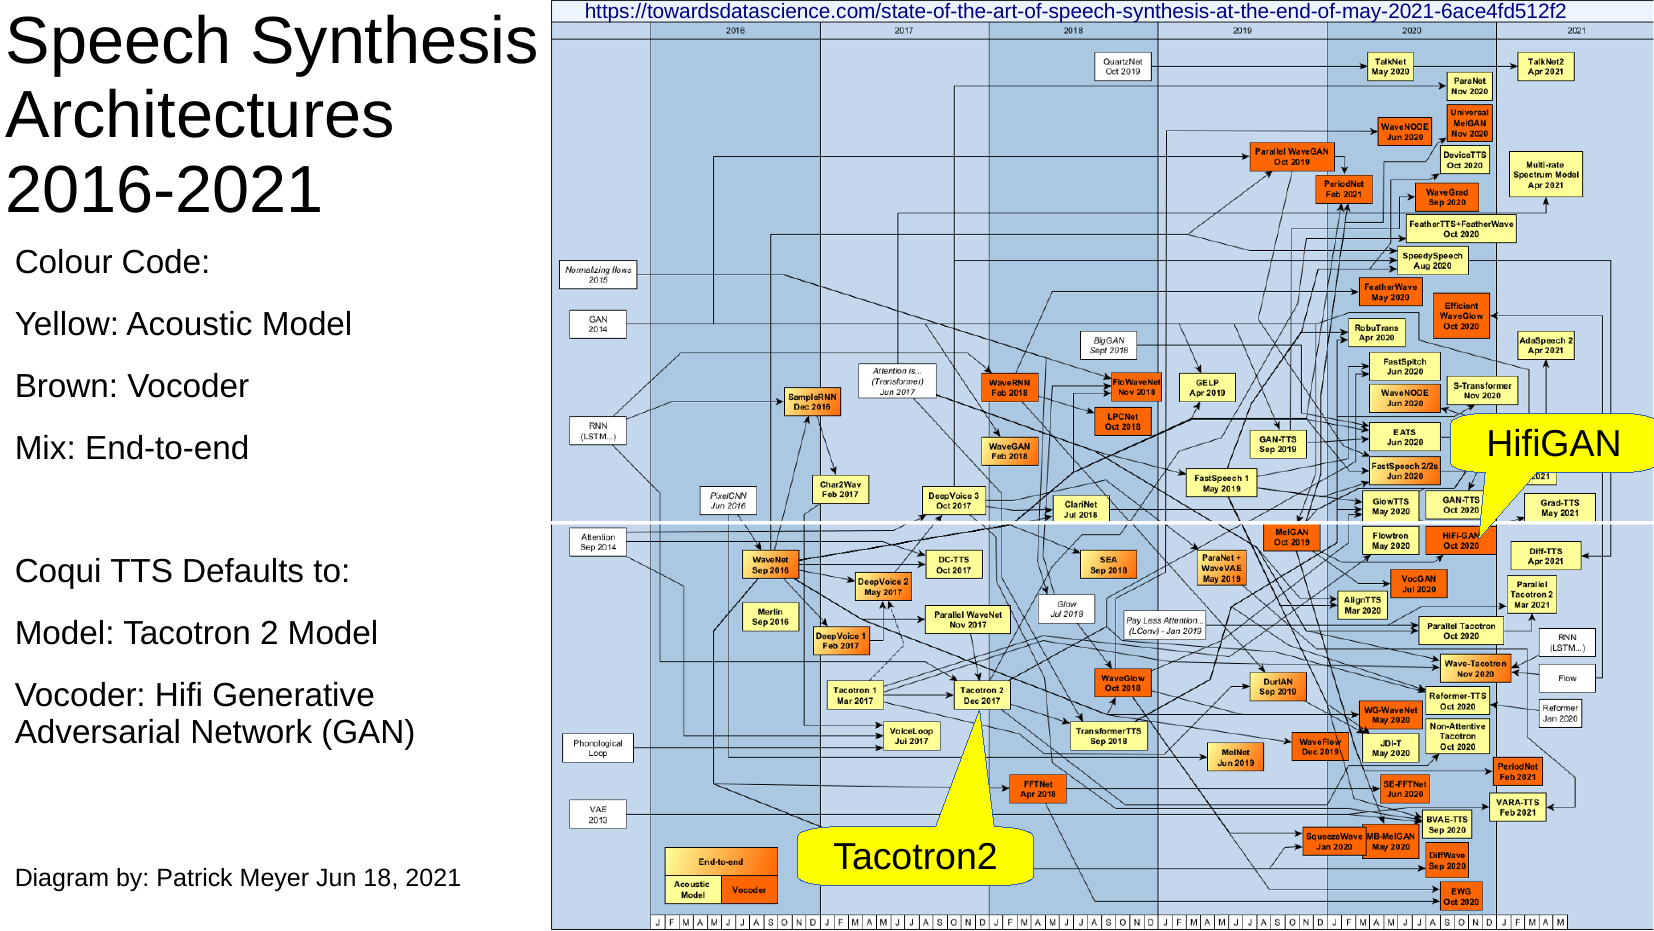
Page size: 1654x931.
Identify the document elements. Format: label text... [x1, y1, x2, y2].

text_box HifiGAN [1450, 413, 1654, 539]
text_box Tacotron2 [797, 709, 1034, 886]
text_box Diagram by: Patrick Meyer Jun 18, 2021 [0, 856, 502, 900]
text_box Colour Code: Yellow: Acoustic Model Brown: Vocoder Mix: End-to-end Coqui TTS Defaults to: Model: Tacotron 2 Model Vocoder: Hifi Generative Adversarial Network (GAN) [0, 236, 502, 758]
text_box https://towardsdatascience.com/state-of-the-art-of-speech-synthesis-at-the-end-of-may-2021-6ace4fd512f2 [549, 0, 1654, 24]
title Speech Synthesis Architectures 2016-2021 [5, 2, 1495, 227]
picture [549, 24, 1654, 931]
